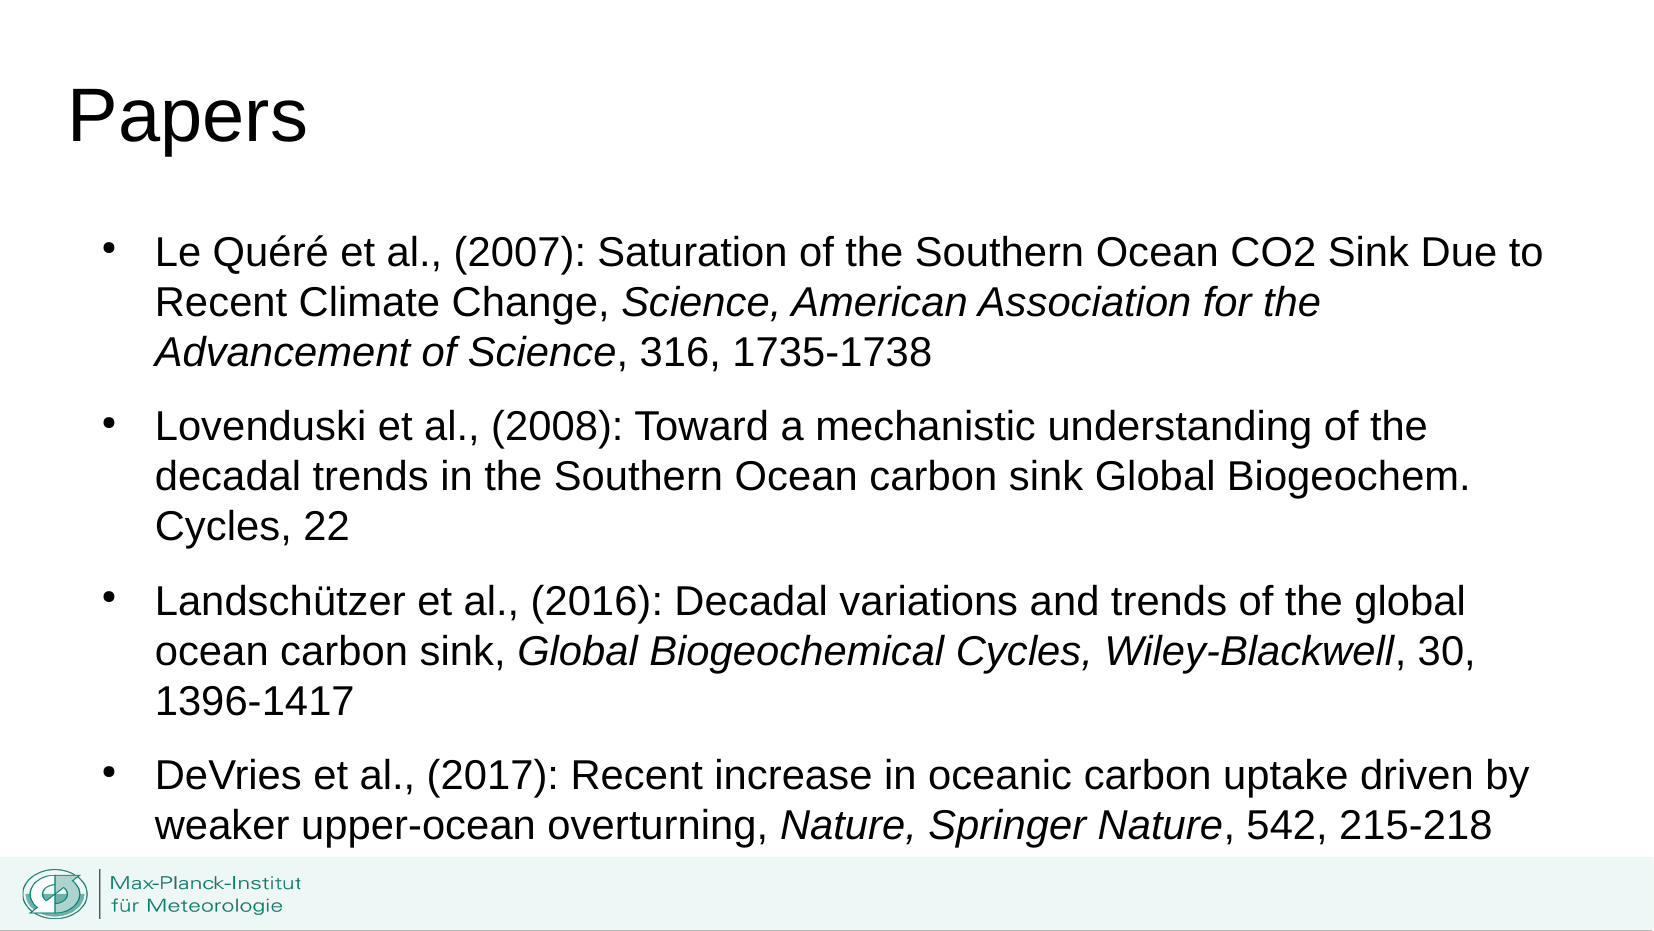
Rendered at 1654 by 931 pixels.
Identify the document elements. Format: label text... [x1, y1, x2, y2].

list Le Quéré et al., (2007): Saturation of the Southern Ocean CO2 Sink Due to Recent Climate Change, Science, American Association for the Advancement of Science, 316, 1735-1738 Lovenduski et al., (2008): Toward a mechanistic understanding of the decadal trends in the Southern Ocean carbon sink Global Biogeochem. Cycles, 22 Landschützer et al., (2016): Decadal variations and trends of the global ocean carbon sink, Global Biogeochemical Cycles, Wiley-Blackwell, 30, 1396-1417 DeVries et al., (2017): Recent increase in oceanic carbon uptake driven by weaker upper-ocean overturning, Nature, Springer Nature, 542, 215-218 [68, 217, 1571, 831]
title Papers [67, 37, 1246, 193]
